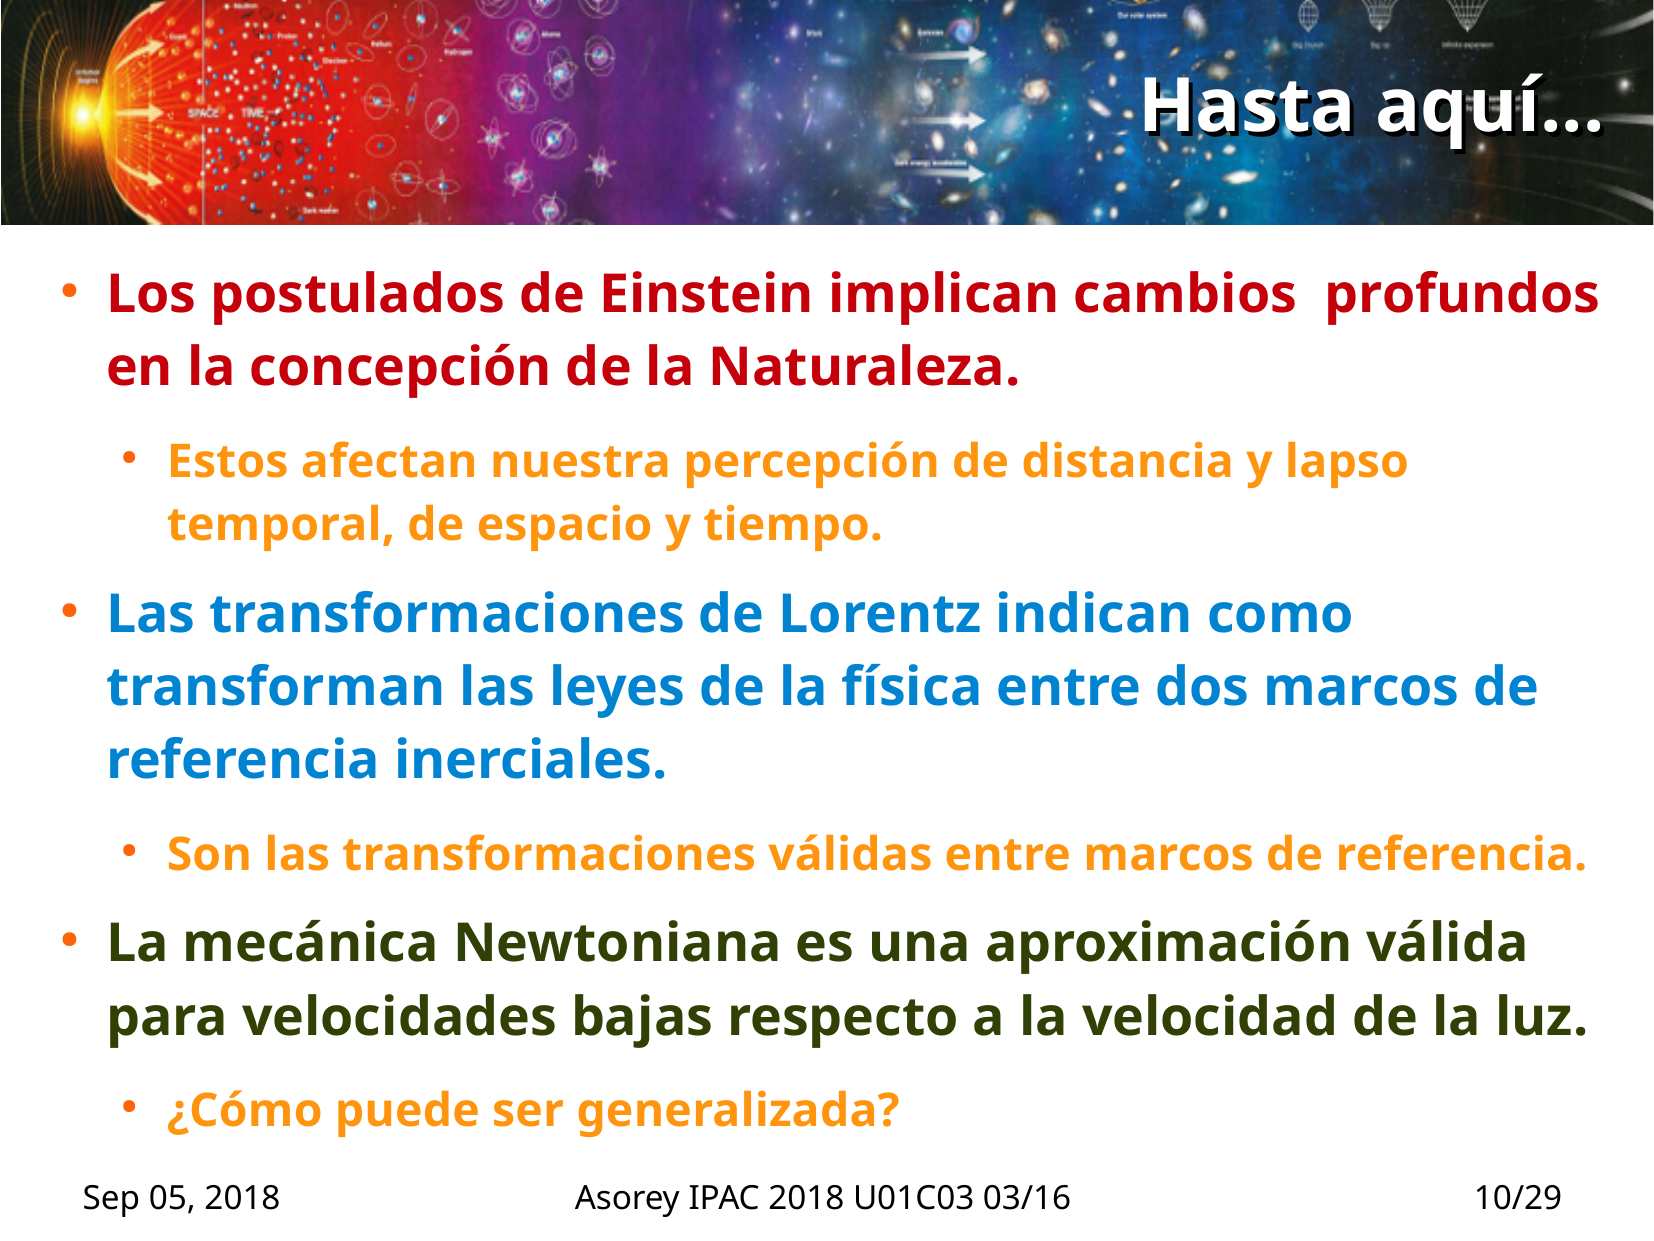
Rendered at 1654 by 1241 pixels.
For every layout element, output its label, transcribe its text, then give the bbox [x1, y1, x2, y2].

picture [1, 0, 1654, 225]
list Los postulados de Einstein implican cambios profundos en la concepción de la Naturaleza. Estos afectan nuestra percepción de distancia y lapso temporal, de espacio y tiempo. Las transformaciones de Lorentz indican como transforman las leyes de la física entre dos marcos de referencia inerciales. Son las transformaciones válidas entre marcos de referencia. La mecánica Newtoniana es una aproximación válida para velocidades bajas respecto a la velocidad de la luz. ¿Cómo puede ser generalizada? [45, 255, 1606, 1156]
title Hasta aquí... [45, 15, 1606, 191]
